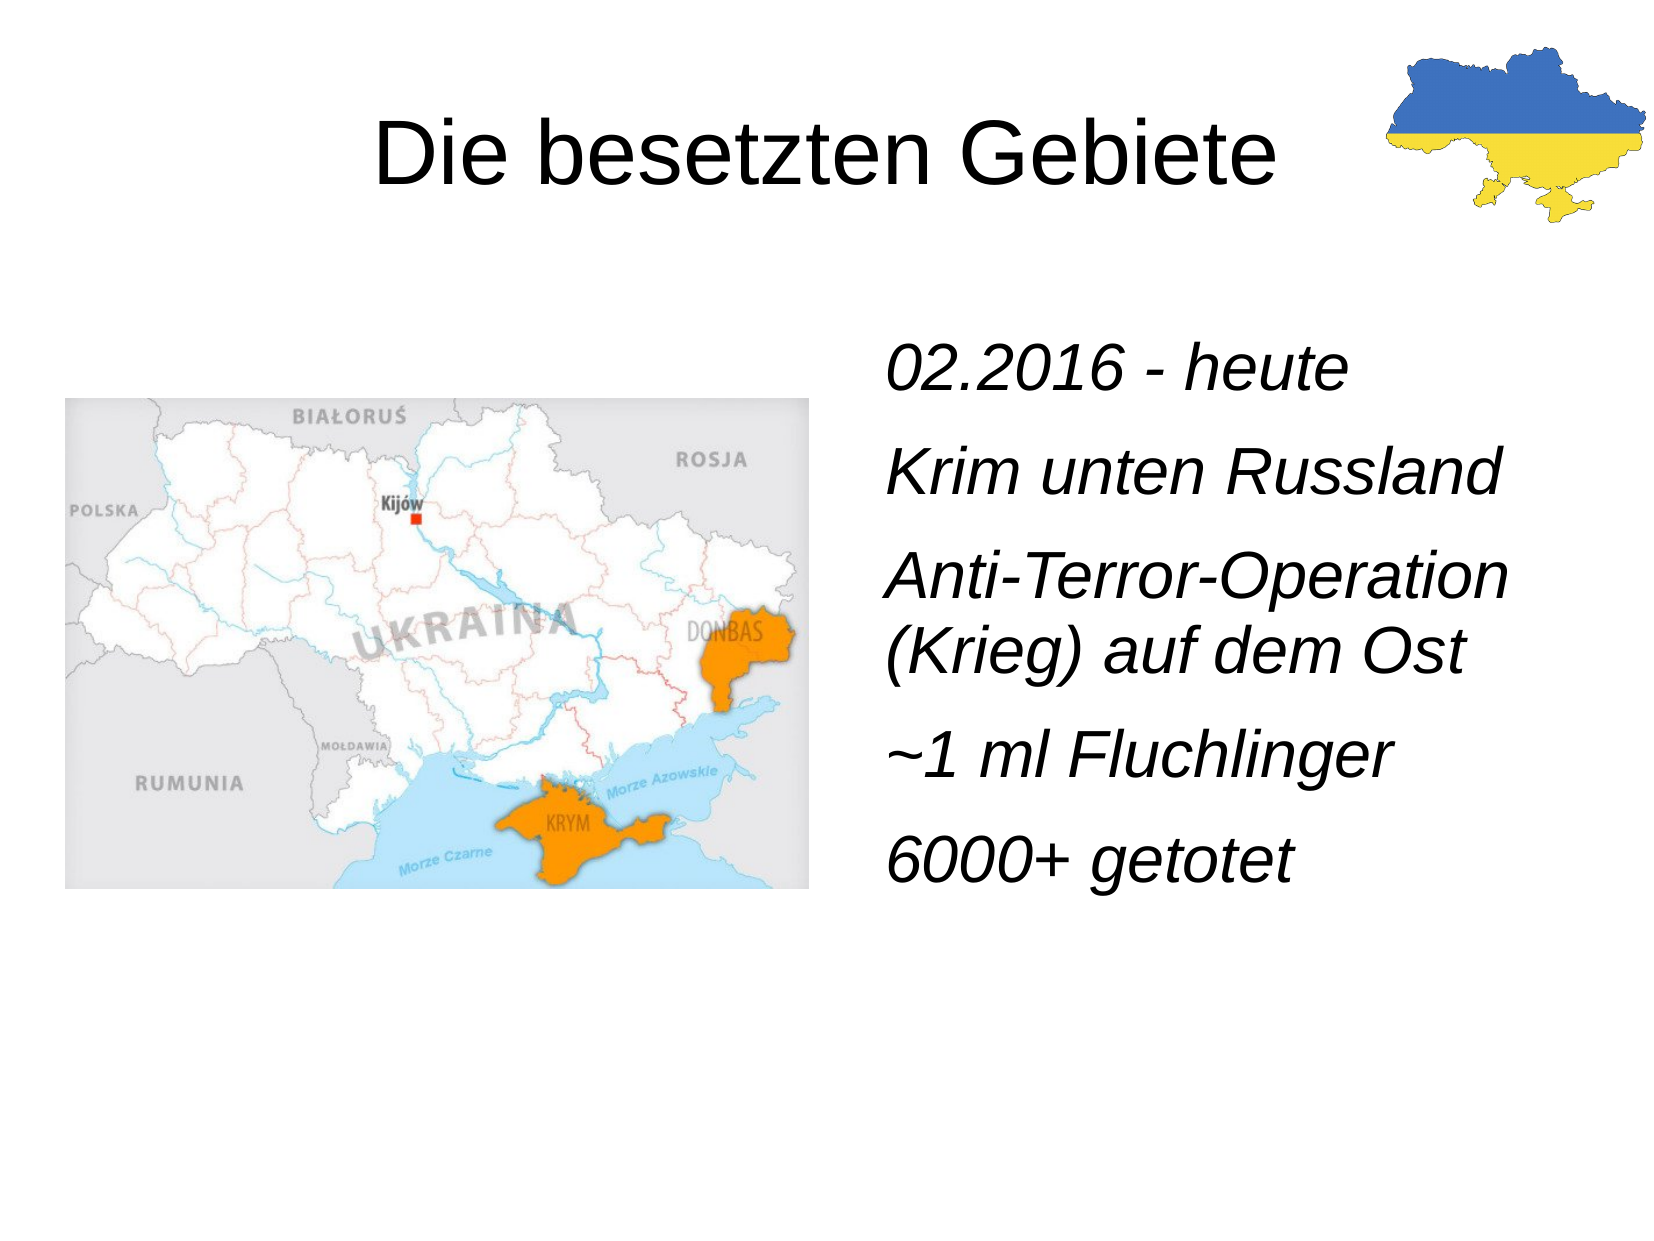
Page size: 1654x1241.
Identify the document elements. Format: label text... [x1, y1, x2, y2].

list [845, 290, 1572, 1010]
text_box 02.2016 - heute Krim unten Russland Anti-Terror-Operation (Krieg) auf dem Ost ~1 ml Fluchlinger 6000+ getotet [885, 330, 1617, 946]
title Die besetzten Gebiete [82, 49, 1380, 257]
picture [1380, 0, 1653, 271]
picture [65, 398, 809, 889]
